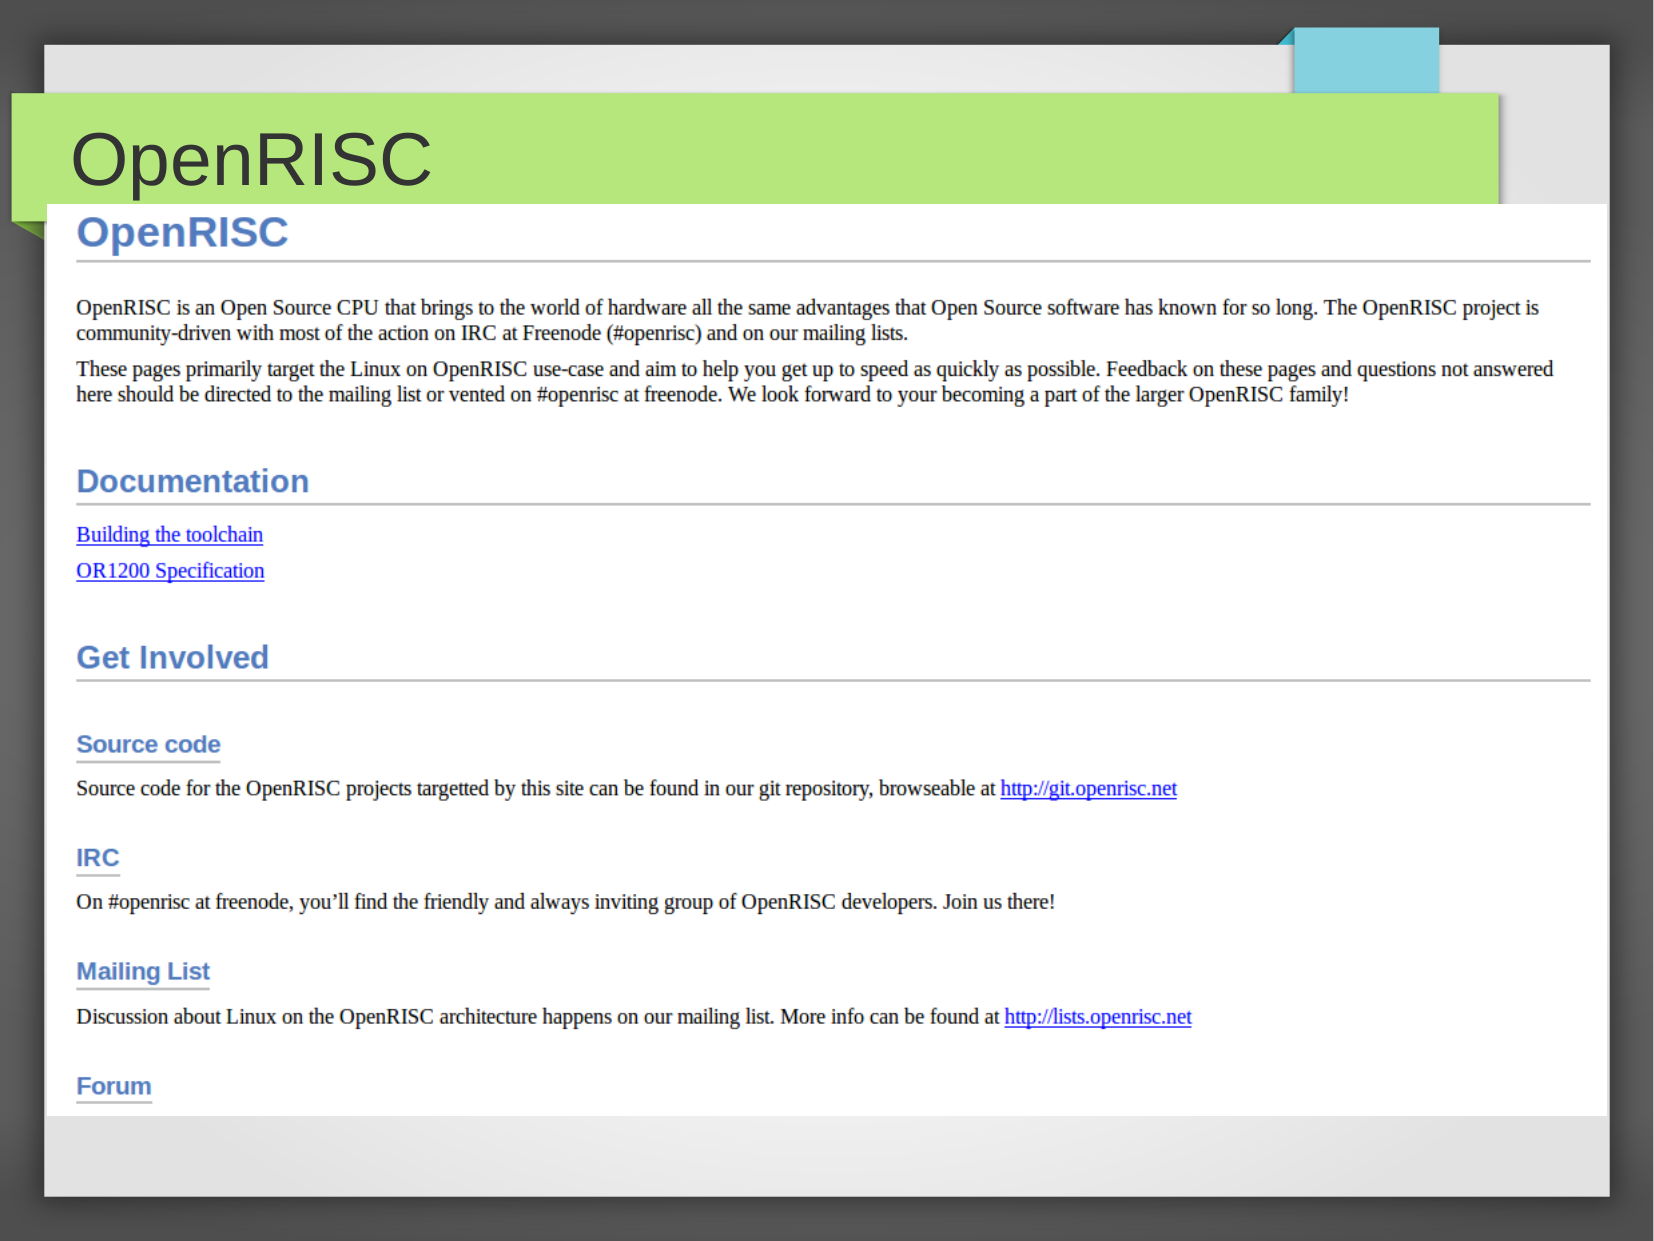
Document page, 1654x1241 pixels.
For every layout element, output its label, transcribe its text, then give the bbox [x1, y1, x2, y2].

title OpenRISC [70, 106, 1229, 204]
picture [0, 0, 1654, 1241]
